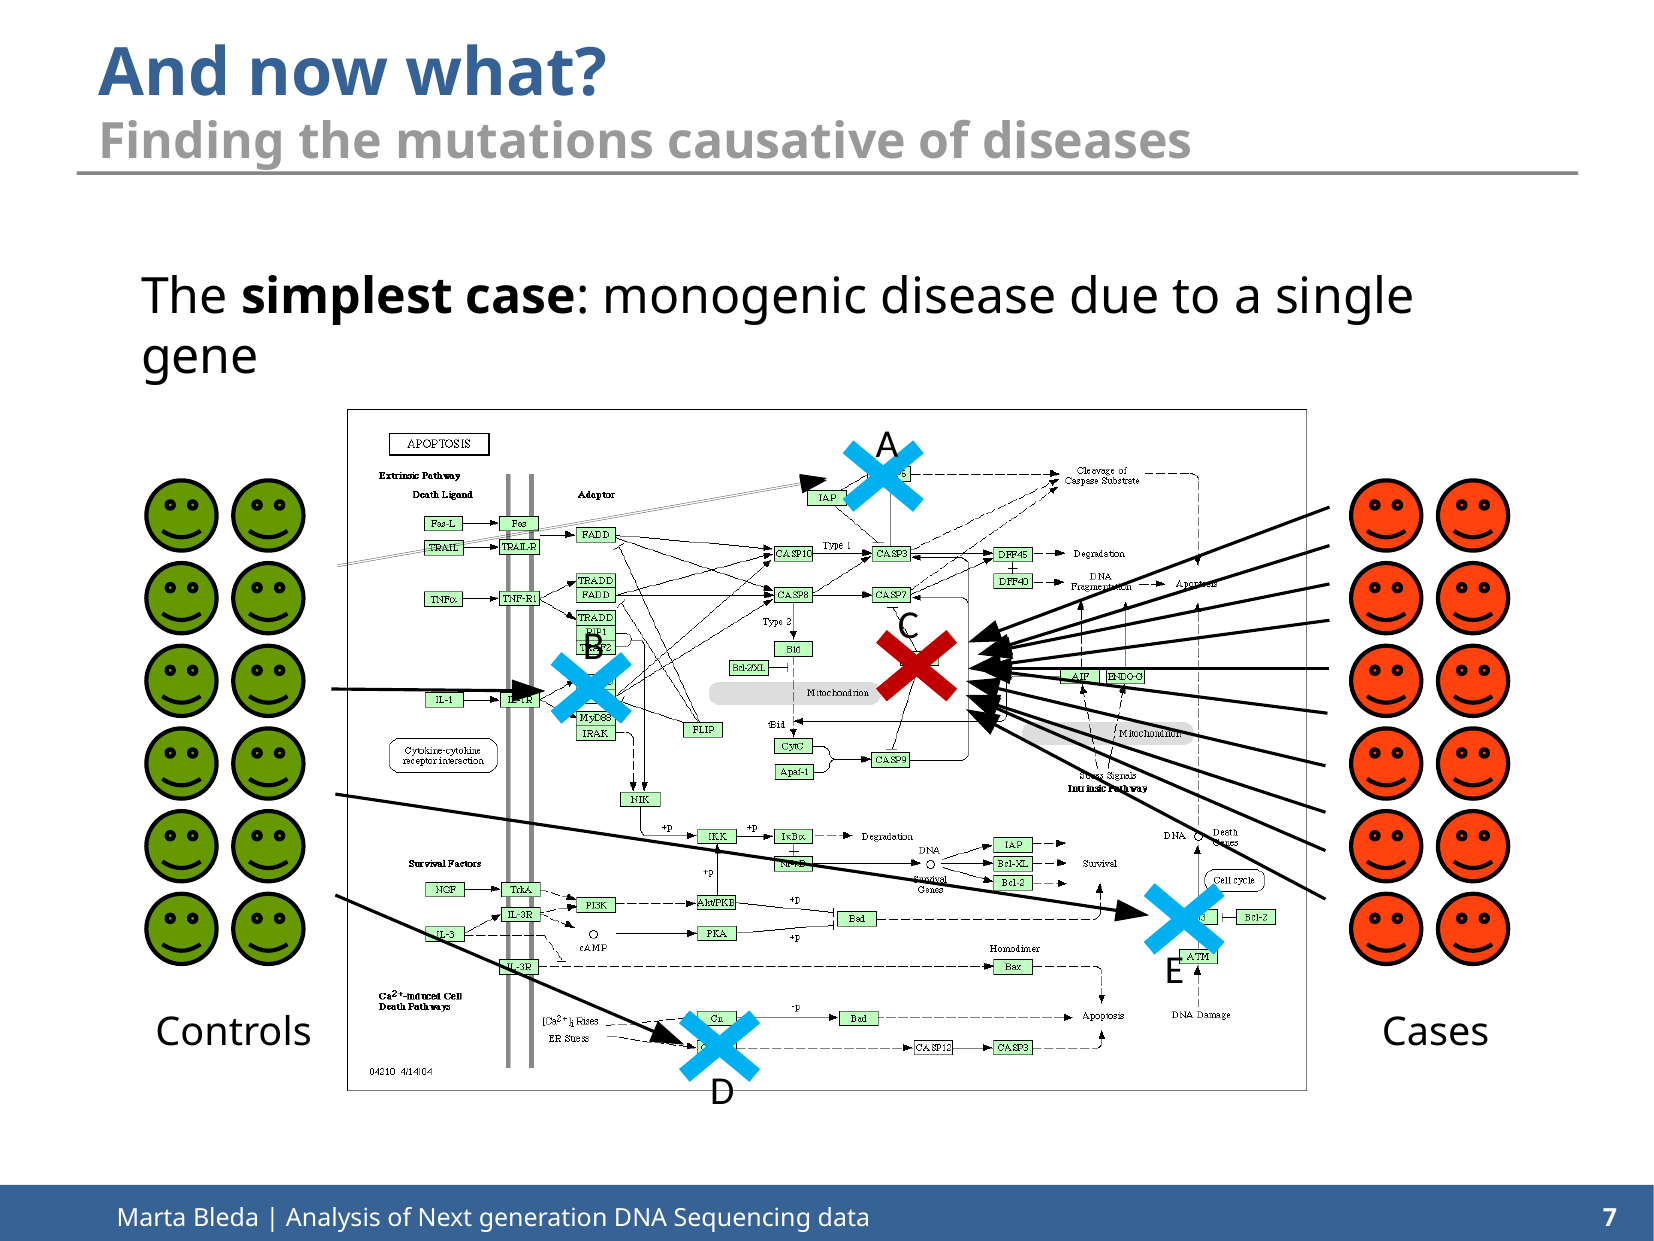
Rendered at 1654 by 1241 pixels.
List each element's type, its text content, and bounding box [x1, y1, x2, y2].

text_box [1437, 563, 1509, 634]
text_box [1437, 480, 1509, 551]
picture [1013, 625, 1307, 667]
text_box Cases [1338, 998, 1533, 1062]
text_box [1351, 645, 1422, 716]
text_box [146, 893, 217, 965]
text_box The simplest case: monogenic disease due to a single gene [125, 255, 1527, 392]
picture [1001, 518, 1307, 642]
text_box [233, 728, 304, 799]
text_box B [567, 612, 615, 676]
picture [1012, 591, 1307, 661]
text_box [1351, 893, 1422, 965]
text_box [146, 563, 217, 634]
text_box [233, 811, 304, 882]
text_box [233, 645, 304, 716]
text_box [1437, 893, 1509, 965]
text_box E [1149, 935, 1196, 999]
picture [1000, 675, 1307, 759]
text_box [1437, 728, 1509, 799]
text_box [1351, 480, 1422, 551]
text_box C [881, 590, 929, 655]
text_box [146, 728, 217, 799]
text_box [1351, 728, 1422, 799]
picture [1012, 670, 1307, 708]
picture [1028, 555, 1307, 642]
text_box [146, 811, 217, 882]
picture [996, 711, 1307, 887]
text_box [233, 563, 304, 634]
picture [347, 409, 1307, 1091]
picture [1019, 715, 1307, 840]
text_box A [859, 409, 919, 474]
text_box [1351, 563, 1422, 634]
text_box [233, 893, 304, 965]
text_box [233, 480, 304, 551]
text_box [1351, 811, 1422, 882]
text_box [1437, 811, 1509, 882]
text_box Controls [139, 998, 334, 1062]
text_box [146, 645, 217, 716]
picture [998, 691, 1307, 804]
picture [74, 170, 1580, 175]
text_box [1437, 645, 1509, 716]
text_box D [694, 1057, 742, 1121]
title And now what? Finding the mutations causative of diseases [82, 49, 1571, 148]
text_box [146, 480, 217, 551]
